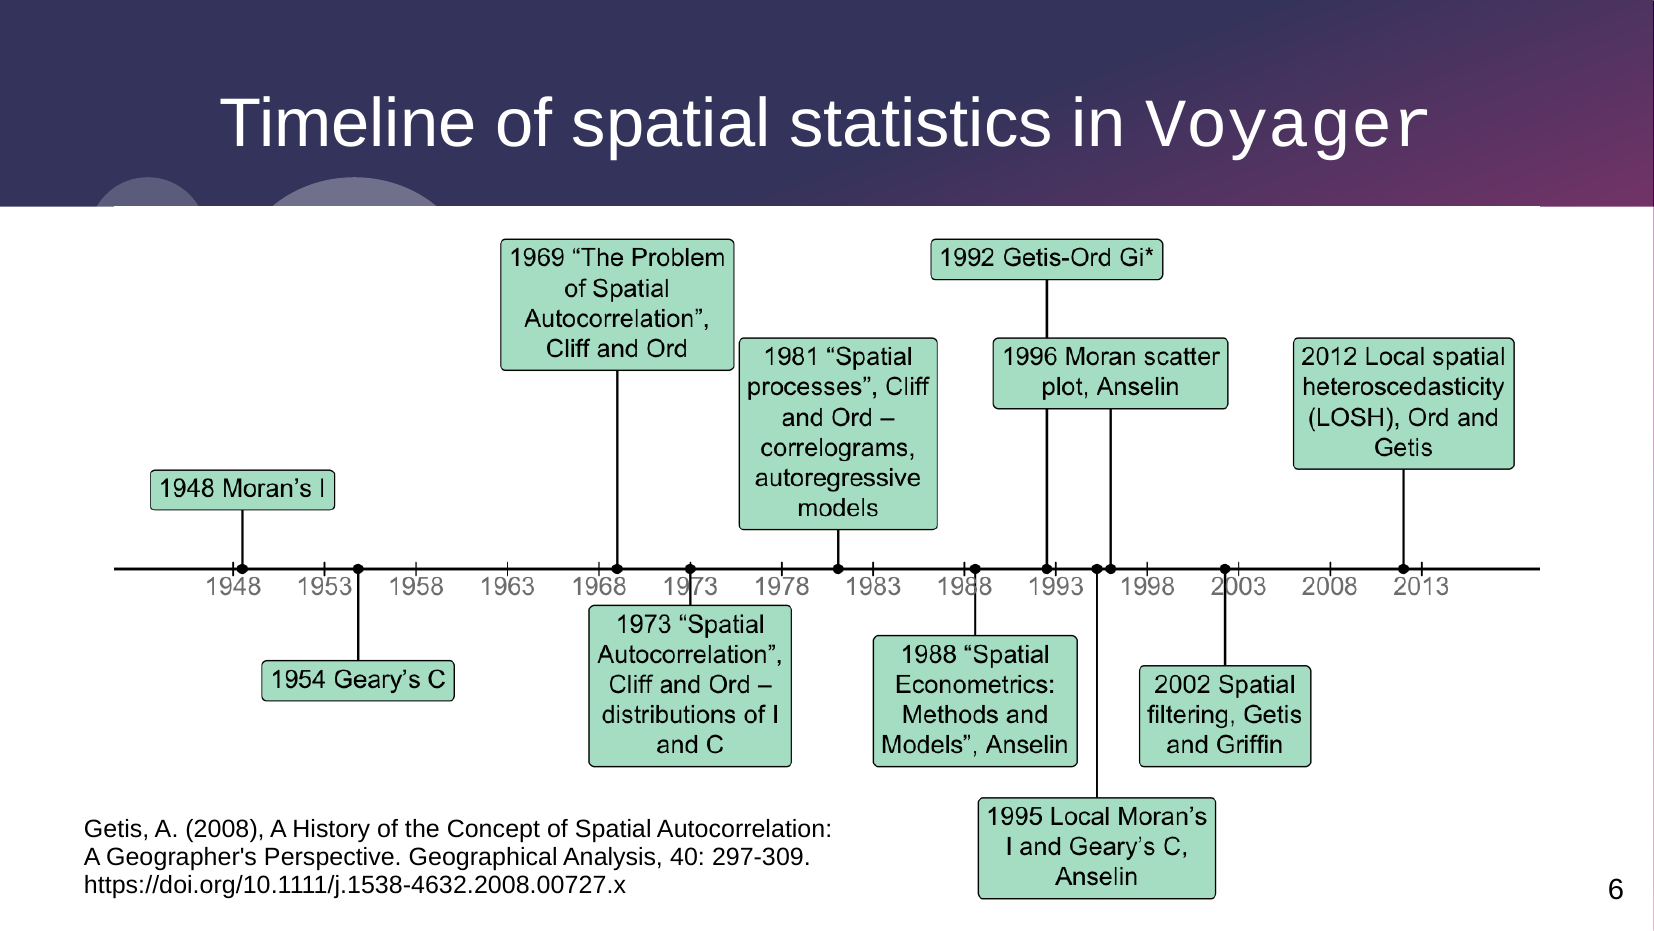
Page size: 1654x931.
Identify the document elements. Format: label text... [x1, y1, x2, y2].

title Timeline of spatial statistics in Voyager [88, 44, 1565, 207]
picture [114, 206, 1540, 931]
text_box Getis, A. (2008), A History of the Concept of Spatial Autocorrelation: A Geographer's Perspective. Geographical Analysis, 40: 297-309. https://doi.org/10.1111/j.1538-4632.2008.00727.x [69, 807, 862, 906]
